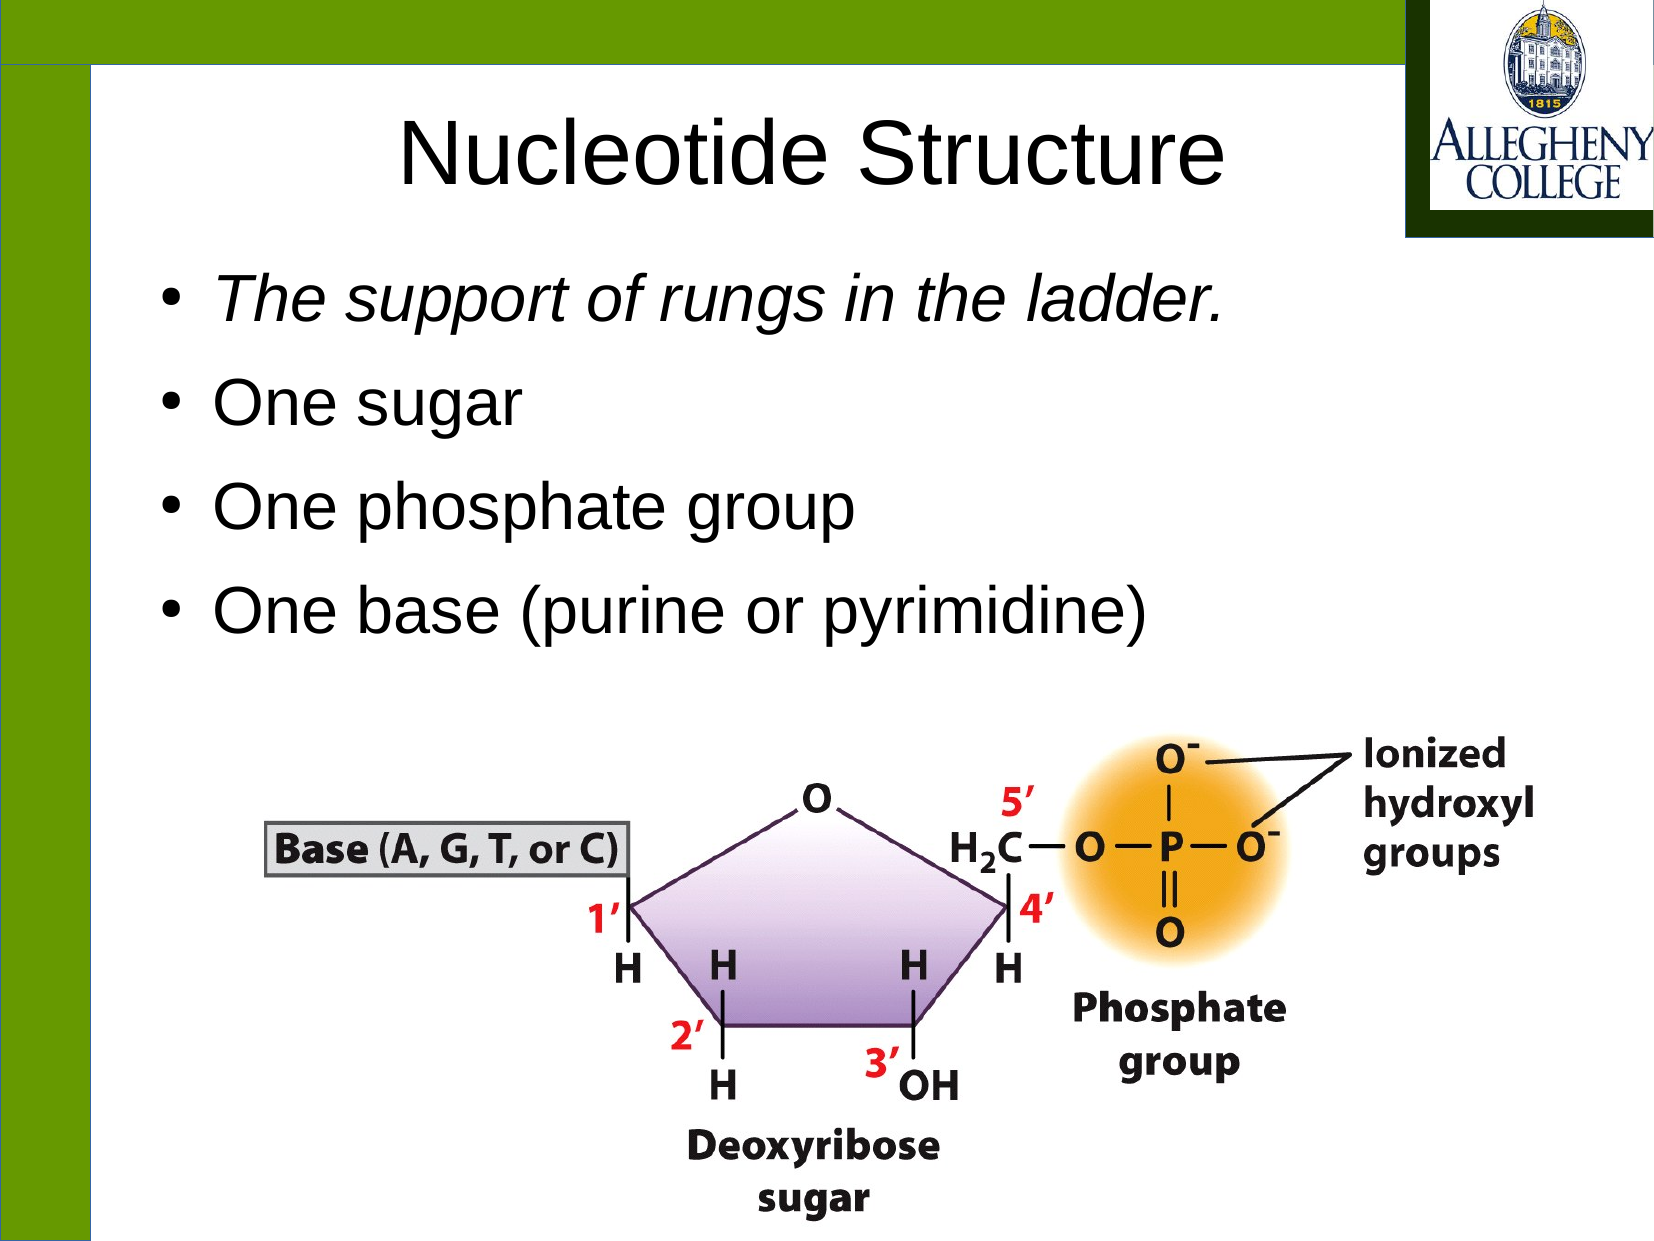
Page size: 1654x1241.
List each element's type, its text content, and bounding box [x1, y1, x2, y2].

picture [1430, 0, 1654, 210]
text_box [0, 0, 1654, 1241]
title Nucleotide Structure [112, 65, 1515, 257]
list The support of rungs in the ladder. One sugar One phosphate group One base (purine or pyrimidine) [141, 260, 1630, 980]
picture [255, 725, 1545, 1241]
